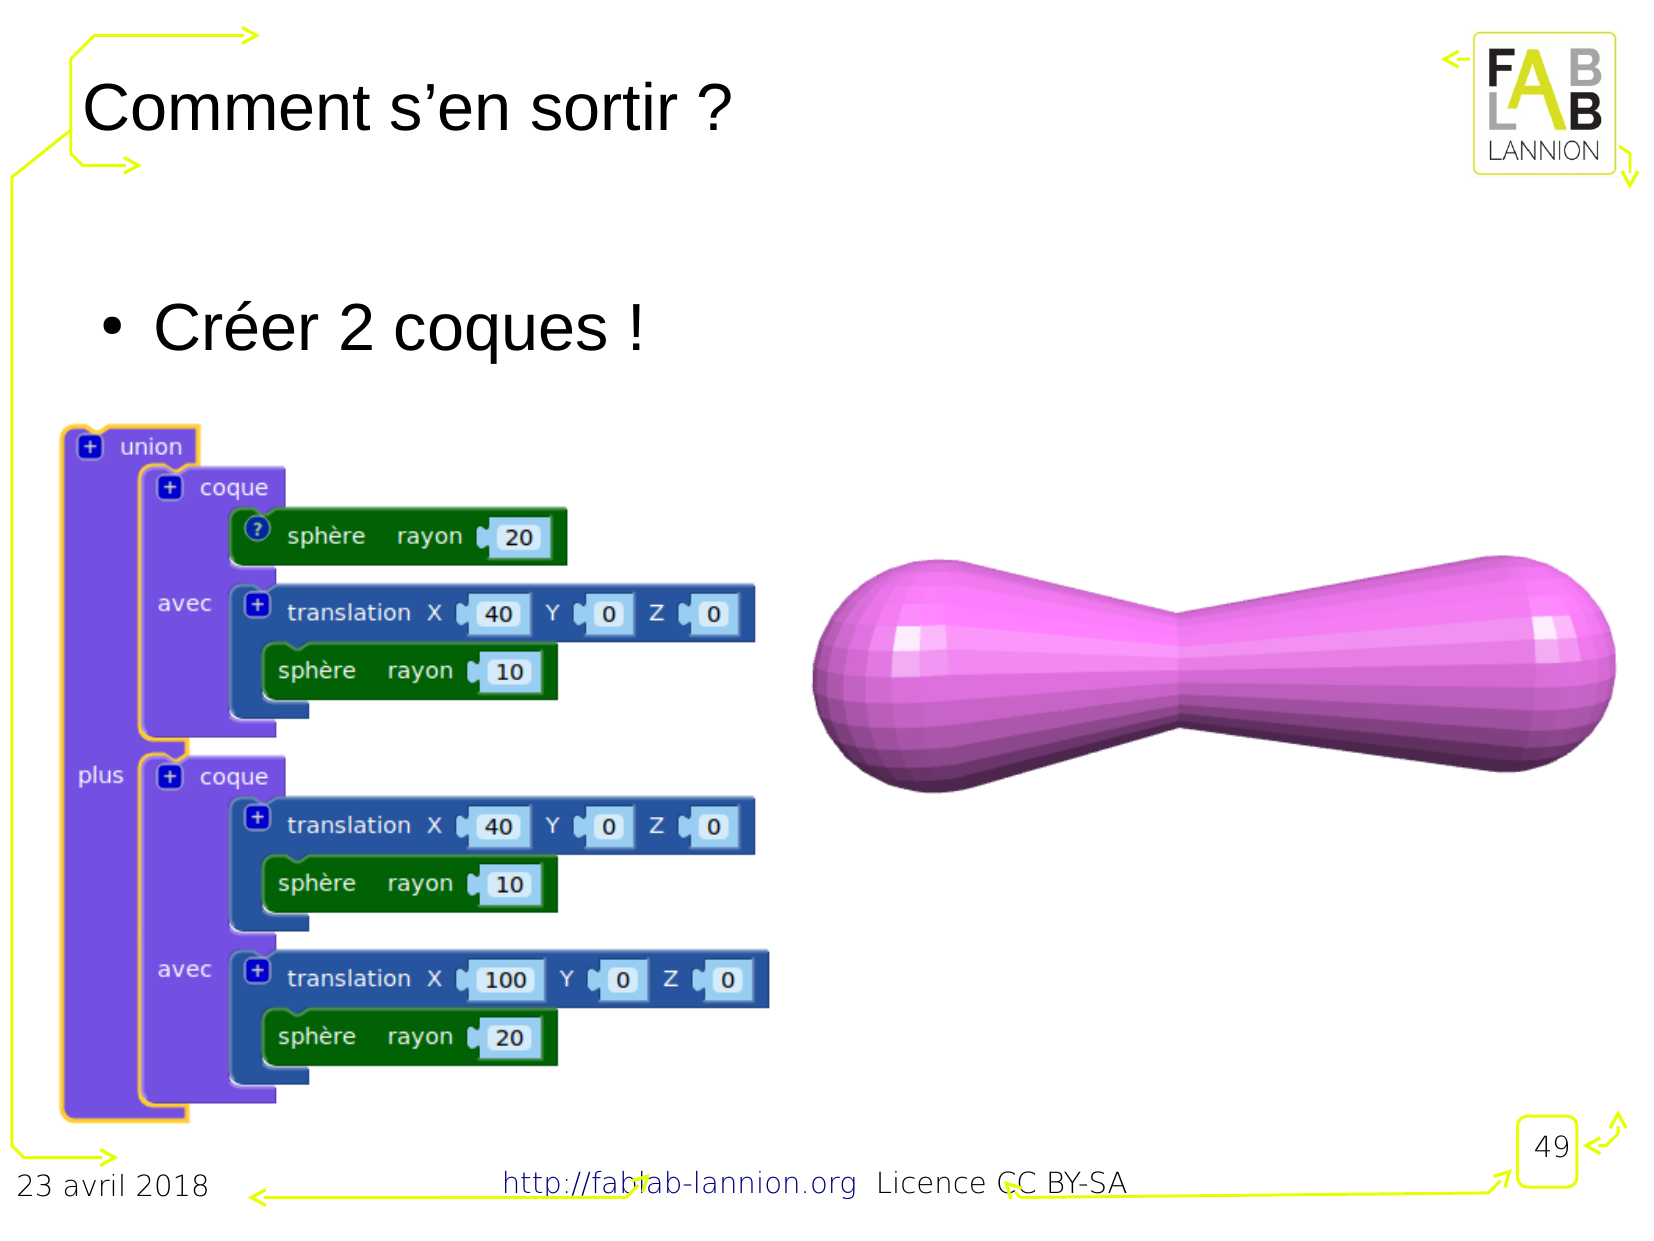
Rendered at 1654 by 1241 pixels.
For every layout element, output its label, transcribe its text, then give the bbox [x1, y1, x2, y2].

picture [1470, 29, 1619, 178]
list Créer 2 coques ! [82, 290, 1571, 449]
title Comment s’en sortir ? [82, 49, 1441, 166]
picture [34, 408, 1654, 1146]
